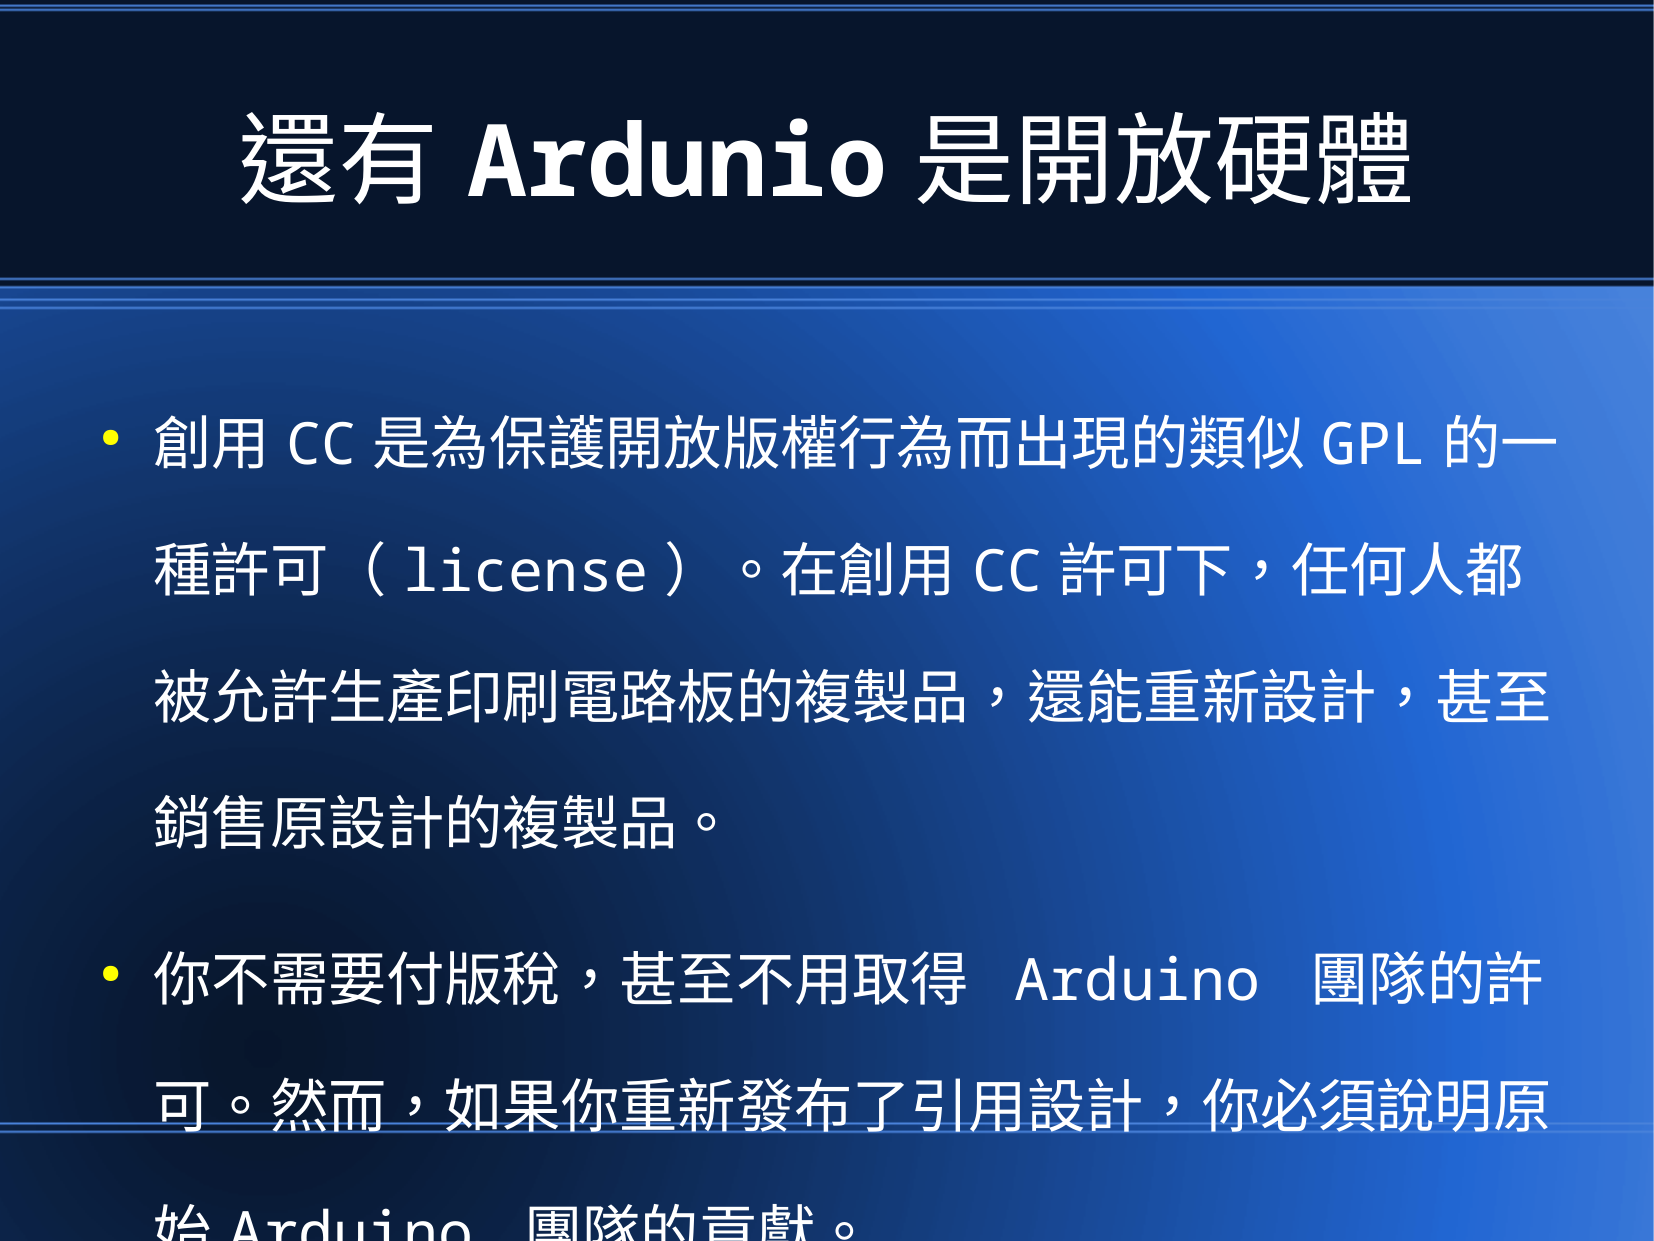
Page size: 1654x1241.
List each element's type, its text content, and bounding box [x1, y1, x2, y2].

list 創用CC是為保護開放版權行為而出現的類似GPL的一種許可（license）。在創用CC許可下，任何人都被允許生產印刷電路板的複製品，還能重新設計，甚至銷售原設計的複製品。 你不需要付版稅，甚至不用取得 Arduino 團隊的許可。然而，如果你重新發布了引用設計，你必須說明原始Arduino 團隊的貢獻。 [82, 355, 1571, 1241]
picture [0, 0, 1654, 1241]
title 還有Ardunio是開放硬體 [82, 49, 1571, 257]
